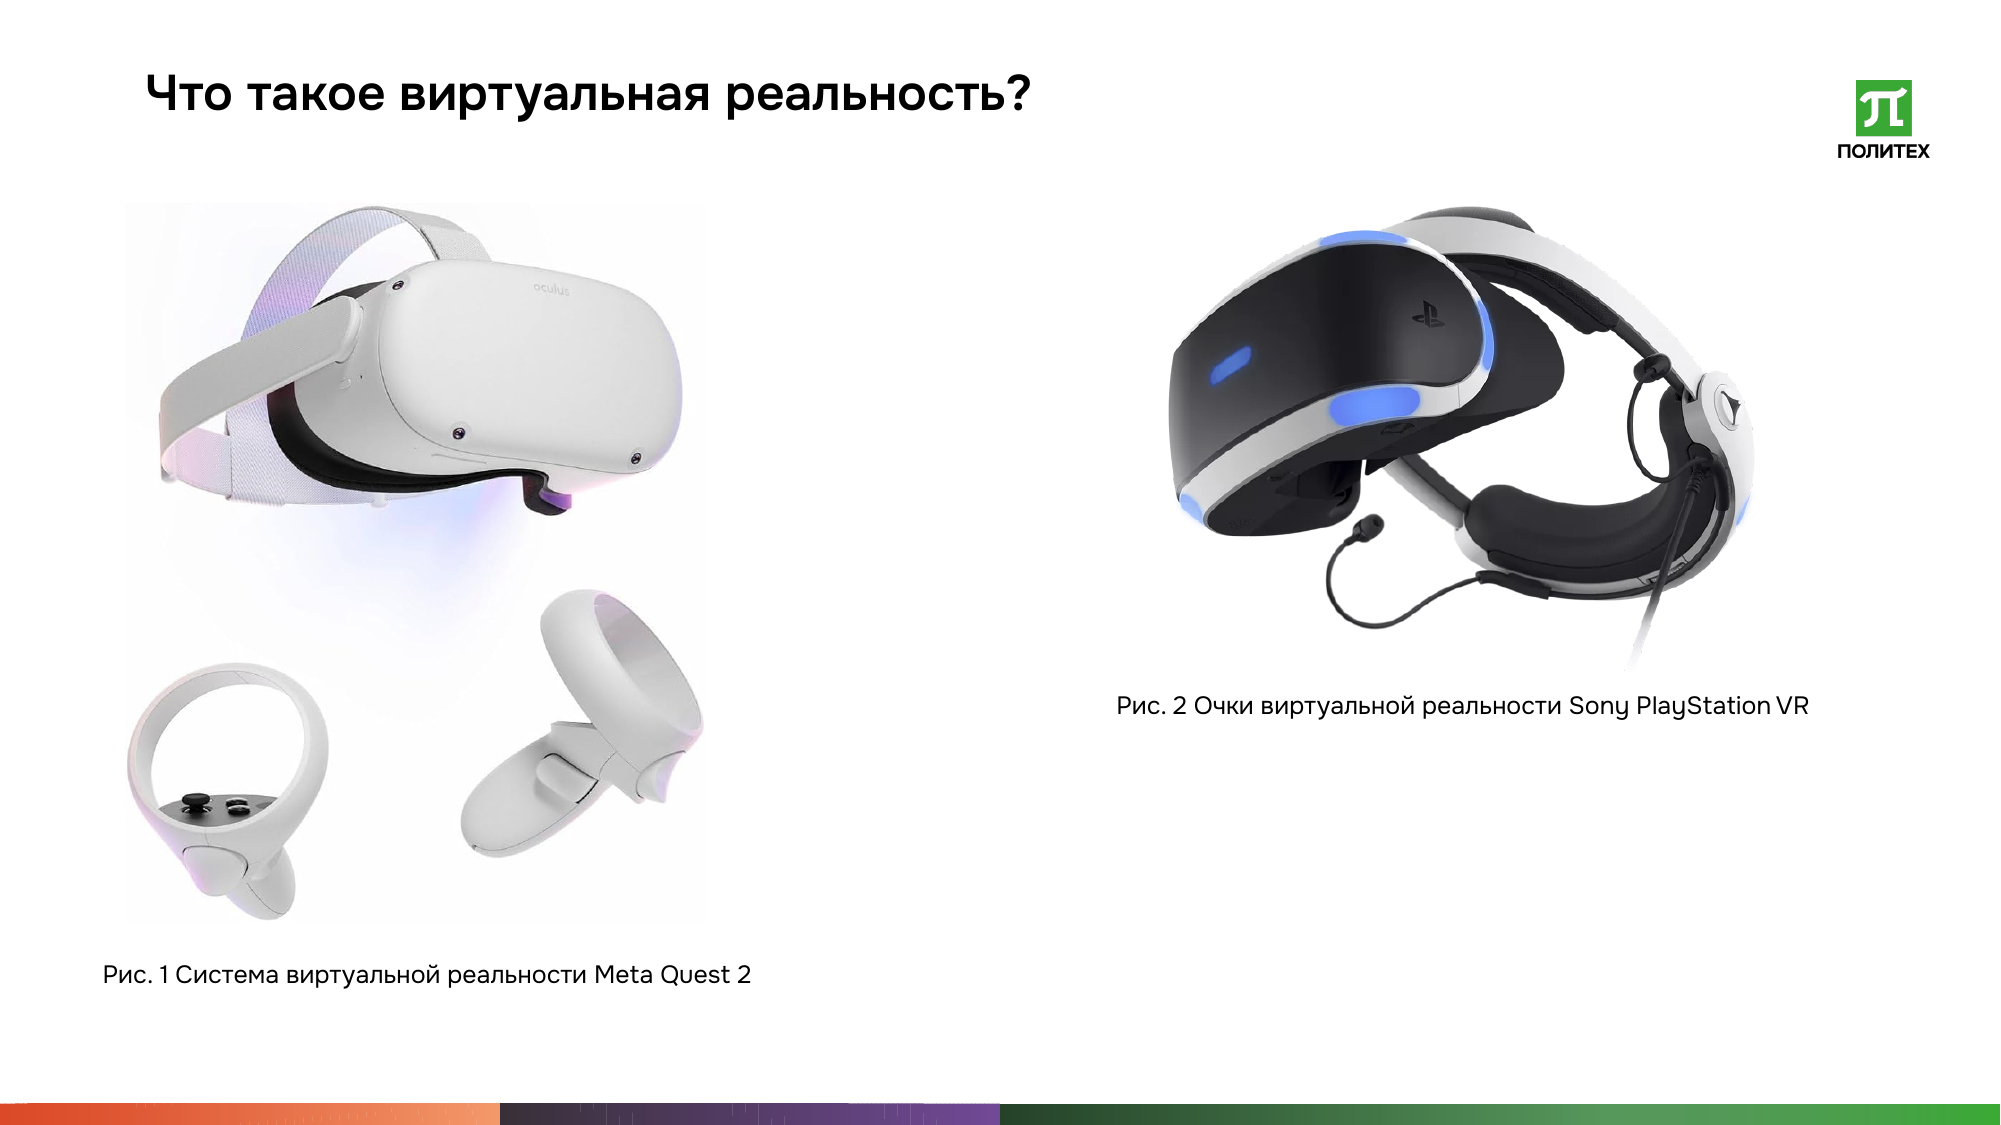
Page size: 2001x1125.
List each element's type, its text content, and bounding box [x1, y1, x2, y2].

picture [125, 203, 705, 922]
picture [926, 80, 2000, 674]
text_box Рис. 2 Очки виртуальной реальности Sony PlayStation VR [998, 685, 1928, 728]
title Что такое виртуальная реальность? [130, 60, 1612, 160]
text_box Рис. 1 Система виртуальной реальности Meta Quest 2 [27, 954, 834, 997]
